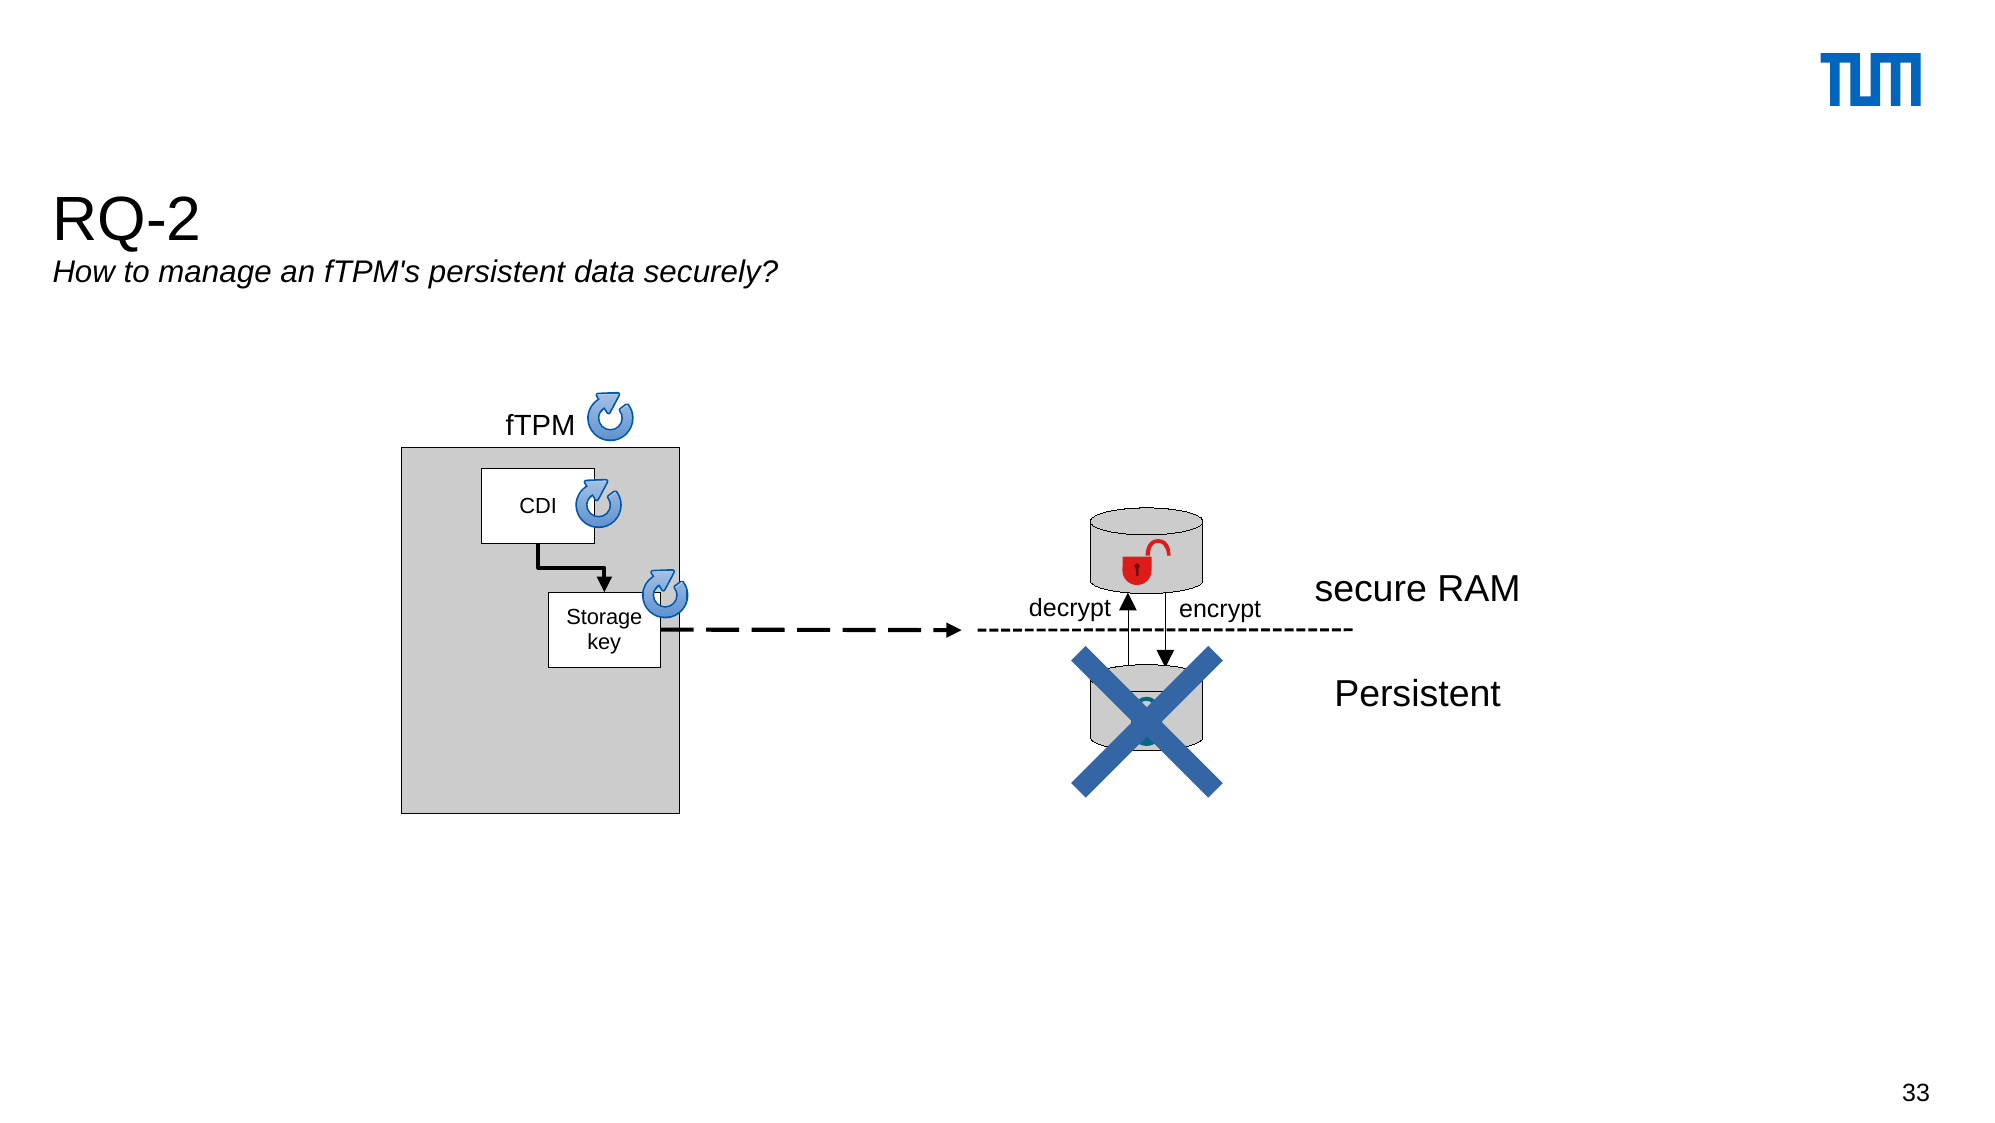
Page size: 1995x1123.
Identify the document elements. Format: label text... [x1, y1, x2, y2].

text_box CDI [481, 468, 595, 544]
picture [637, 566, 693, 622]
picture [1122, 539, 1171, 586]
picture [571, 476, 626, 532]
text_box secure RAM [1299, 559, 1536, 617]
text_box fTPM [470, 401, 611, 447]
text_box Storage key [548, 592, 661, 668]
text_box [1090, 507, 1203, 594]
picture [582, 389, 638, 445]
text_box [401, 447, 680, 814]
text_box [661, 622, 680, 627]
text_box Persistent [1304, 648, 1531, 738]
title RQ-2 How to manage an fTPM's persistent data securely? [52, 166, 1453, 307]
text_box decrypt [1014, 585, 1127, 629]
text_box encrypt [1164, 586, 1277, 630]
text_box [1071, 645, 1223, 798]
